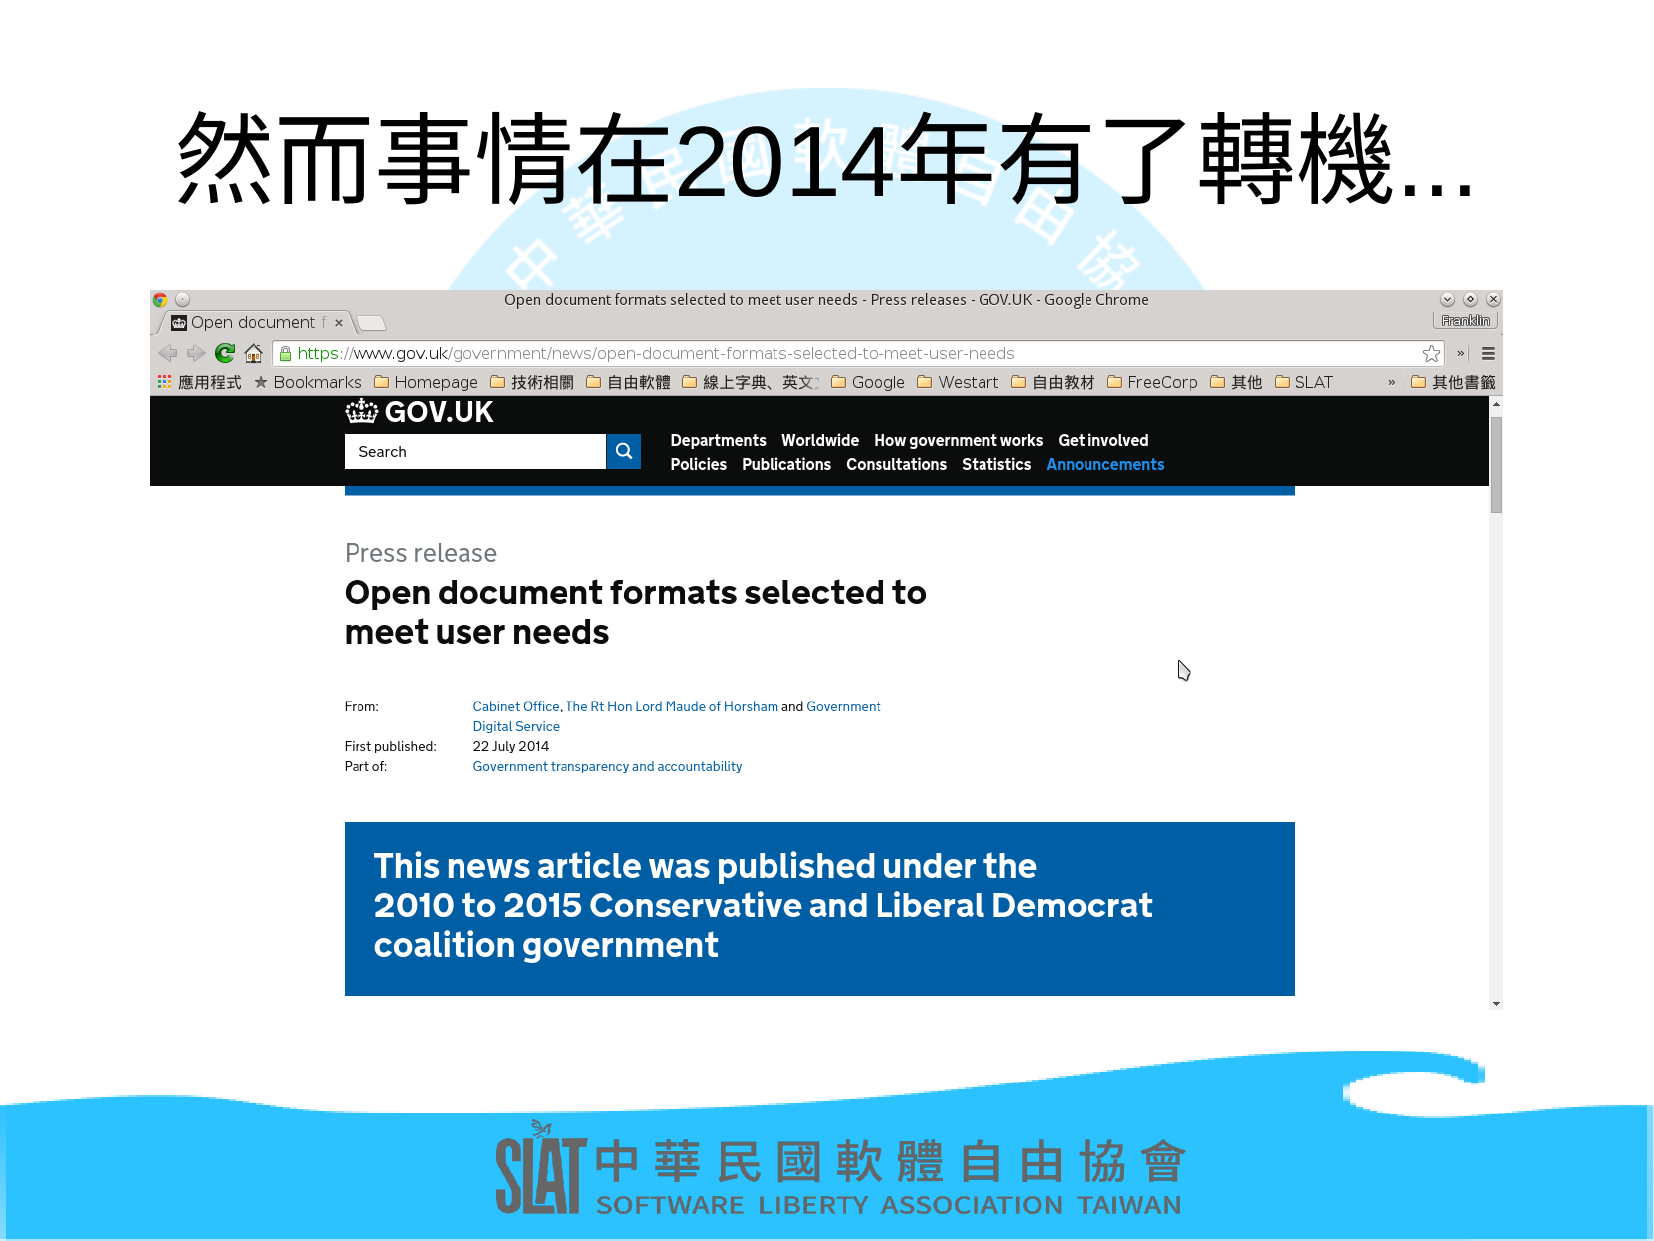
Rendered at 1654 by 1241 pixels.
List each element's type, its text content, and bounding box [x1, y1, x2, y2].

picture [0, 1051, 1654, 1241]
title 然而事情在2014年有了轉機... [159, 4, 1495, 290]
picture [150, 290, 1503, 1010]
